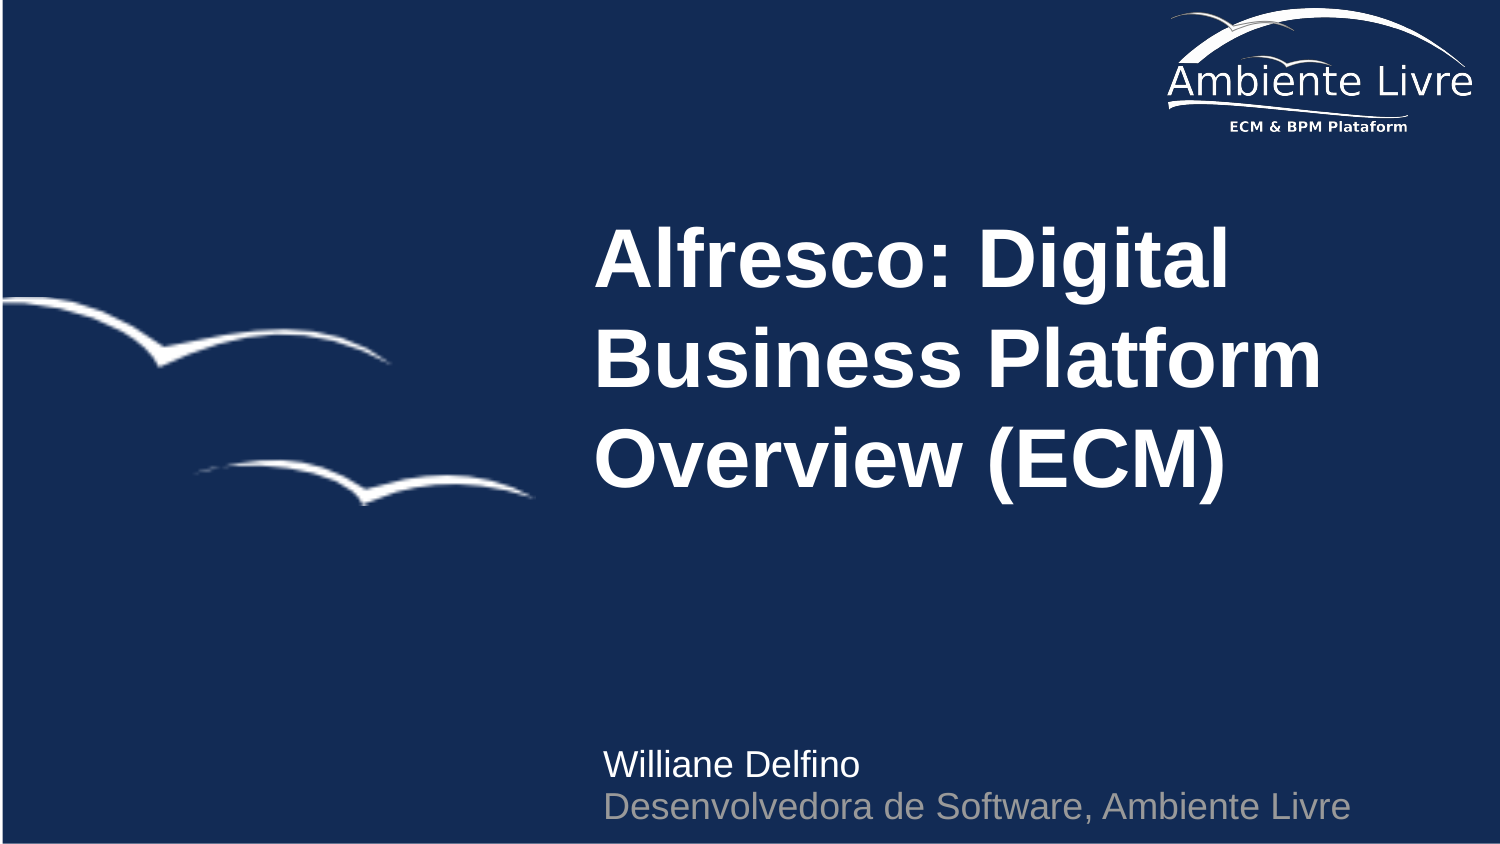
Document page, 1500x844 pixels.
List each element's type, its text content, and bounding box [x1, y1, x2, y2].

picture [0, 297, 536, 506]
title Alfresco: Digital Business Platform Overview (ECM) [578, 265, 1500, 505]
text_box Williane Delfino Desenvolvedora de Software, Ambiente Livre [588, 484, 1500, 836]
picture [1167, 8, 1472, 132]
